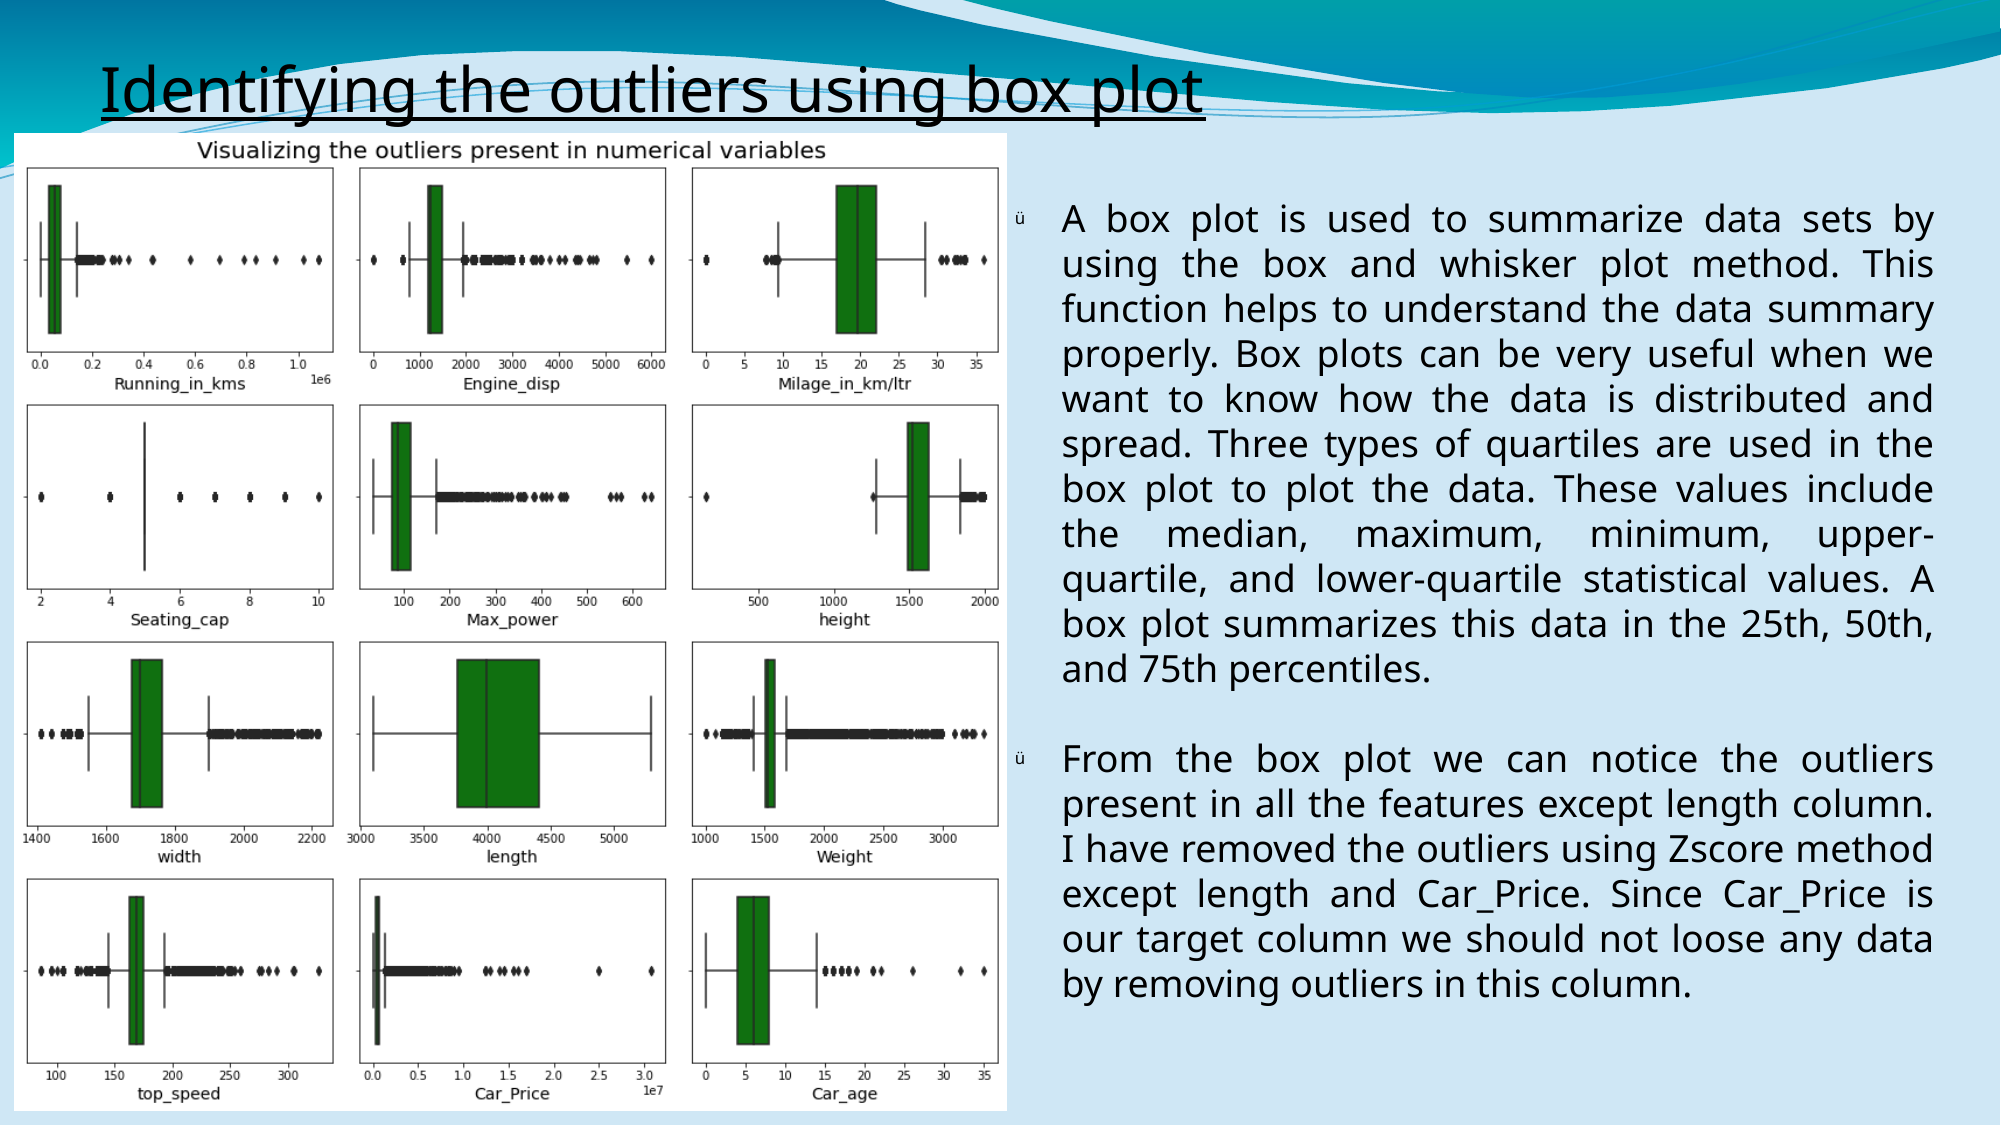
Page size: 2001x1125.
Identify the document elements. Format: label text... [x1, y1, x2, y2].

text_box A box plot is used to summarize data sets by using the box and whisker plot method. This function helps to understand the data summary properly. Box plots can be very useful when we want to know how the data is distributed and spread. Three types of quartiles are used in the box plot to plot the data. These values include the median, maximum, minimum, upper-quartile, and lower-quartile statistical values. A box plot summarizes this data in the 25th, 50th, and 75th percentiles. From the box plot we can notice the outliers present in all the features except length column. I have removed the outliers using Zscore method except length and Car_Price. Since Car_Price is our target column we should not loose any data by removing outliers in this column. [1007, 187, 1950, 1013]
picture [14, 133, 1007, 1111]
text_box Identifying the outliers using box plot [85, 42, 1927, 132]
